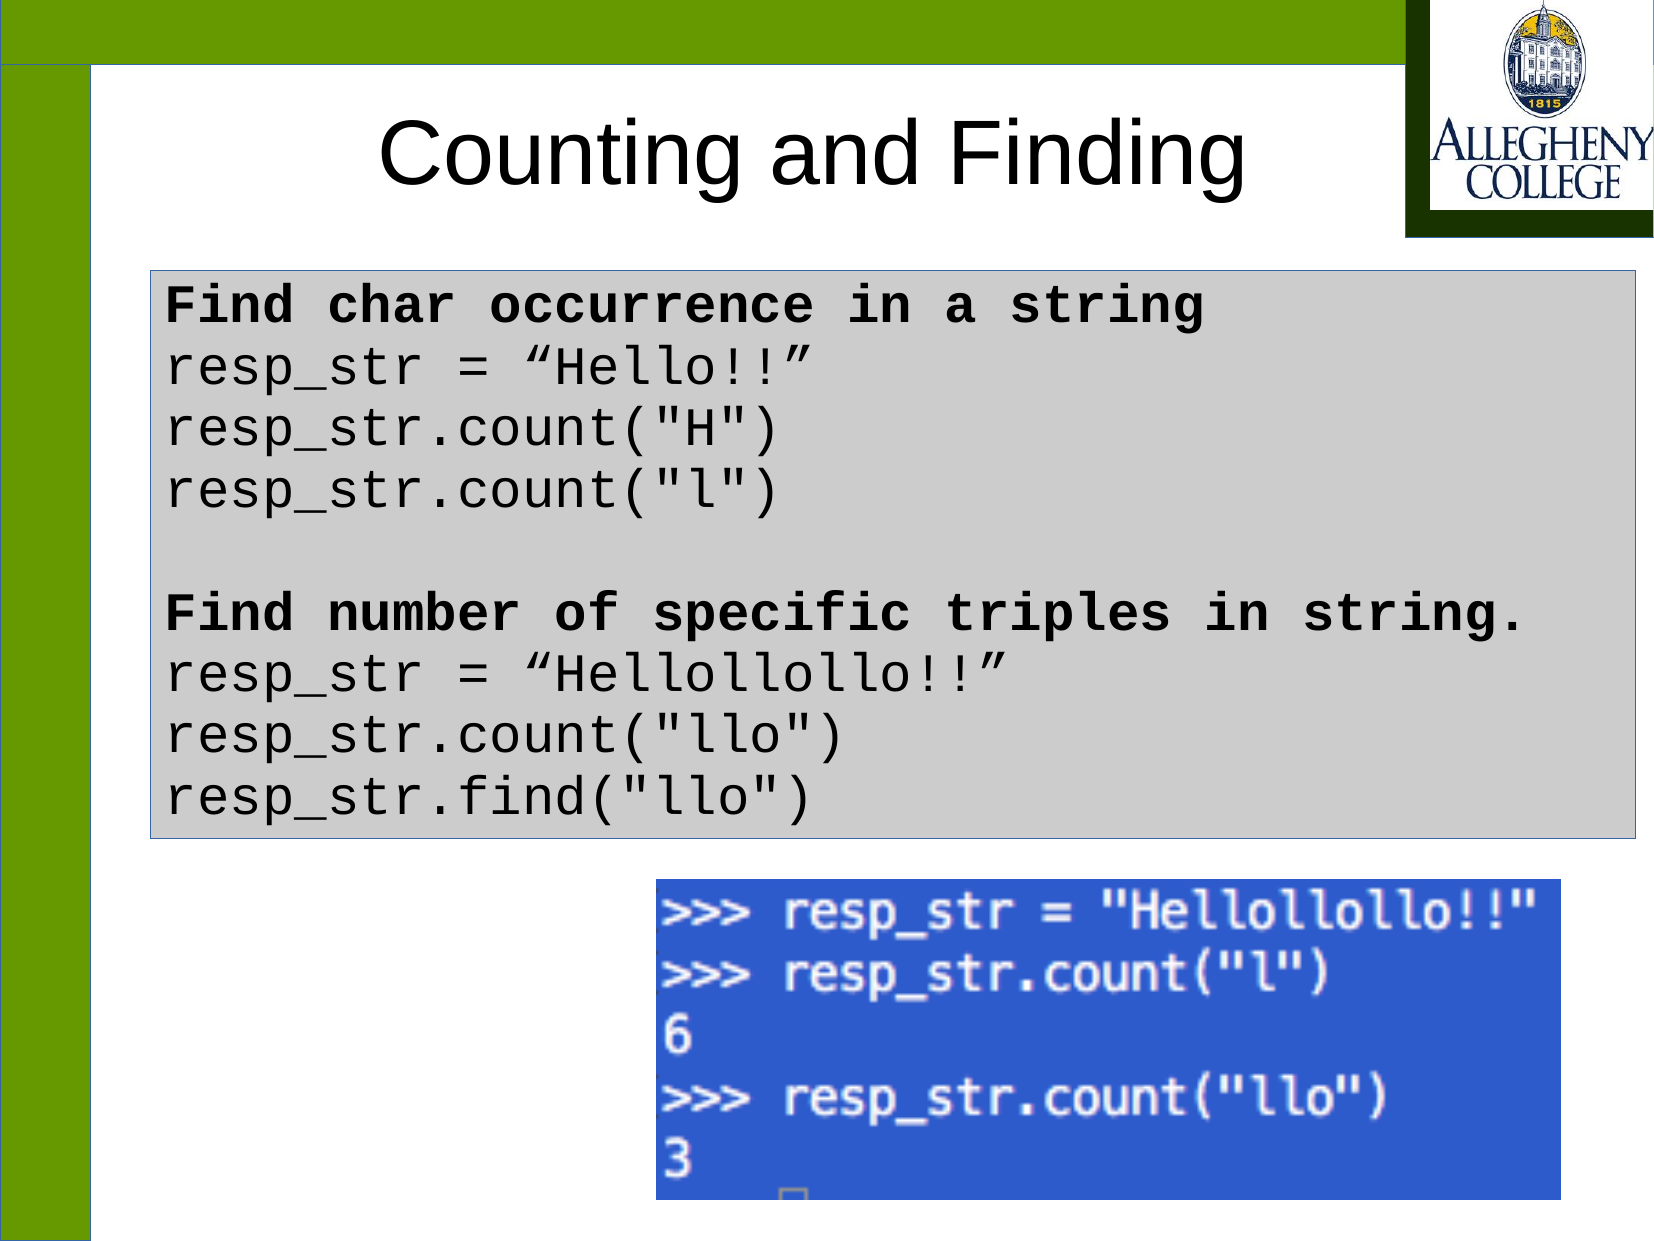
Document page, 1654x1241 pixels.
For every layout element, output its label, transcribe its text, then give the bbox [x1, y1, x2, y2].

picture [656, 879, 1561, 1201]
title Counting and Finding [112, 65, 1515, 257]
text_box Find char occurrence in a string resp_str = “Hello!!” resp_str.count("H") resp_str.count("l") Find number of specific triples in string. resp_str = “Hellollollo!!” resp_str.count("llo") resp_str.find("llo") [150, 270, 1636, 839]
picture [1430, 0, 1654, 210]
text_box [0, 0, 1654, 1241]
